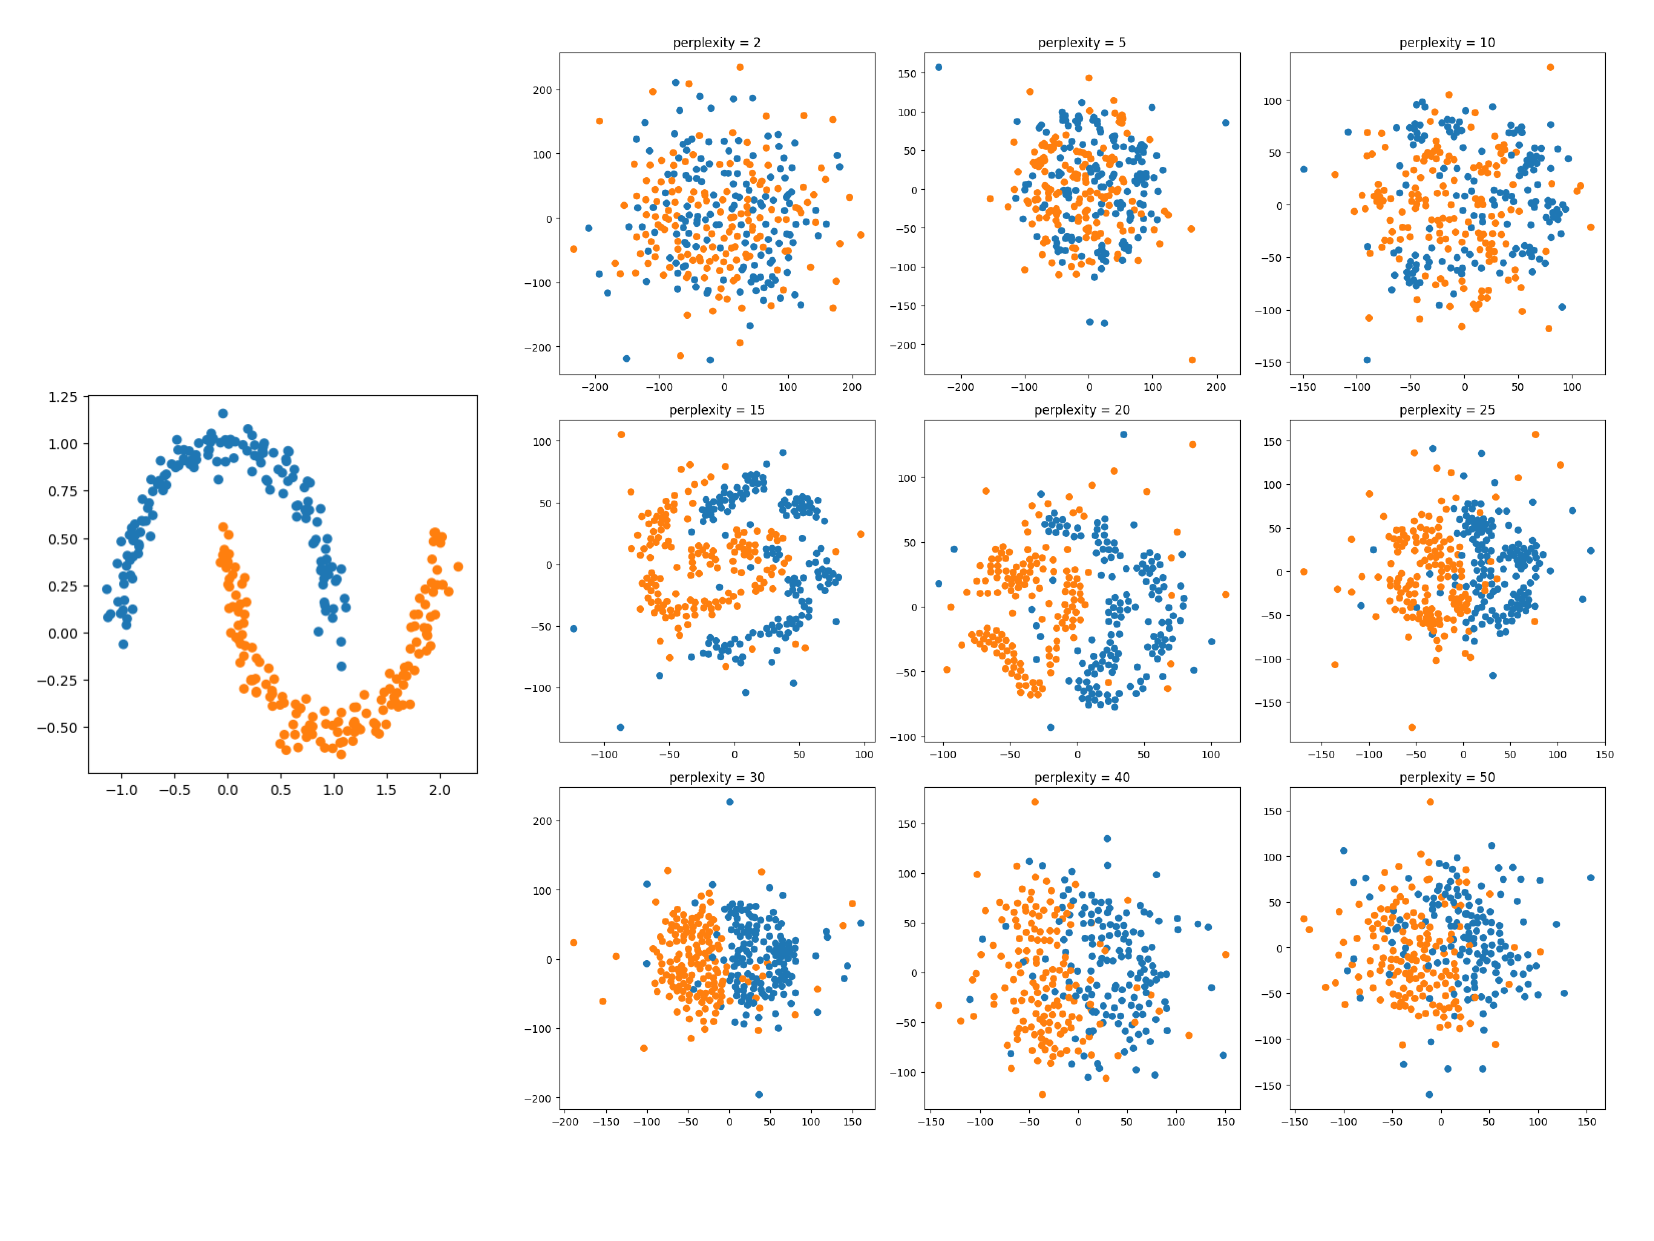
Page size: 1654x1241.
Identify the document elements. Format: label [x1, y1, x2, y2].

picture [30, 374, 510, 811]
picture [516, 29, 1621, 1134]
